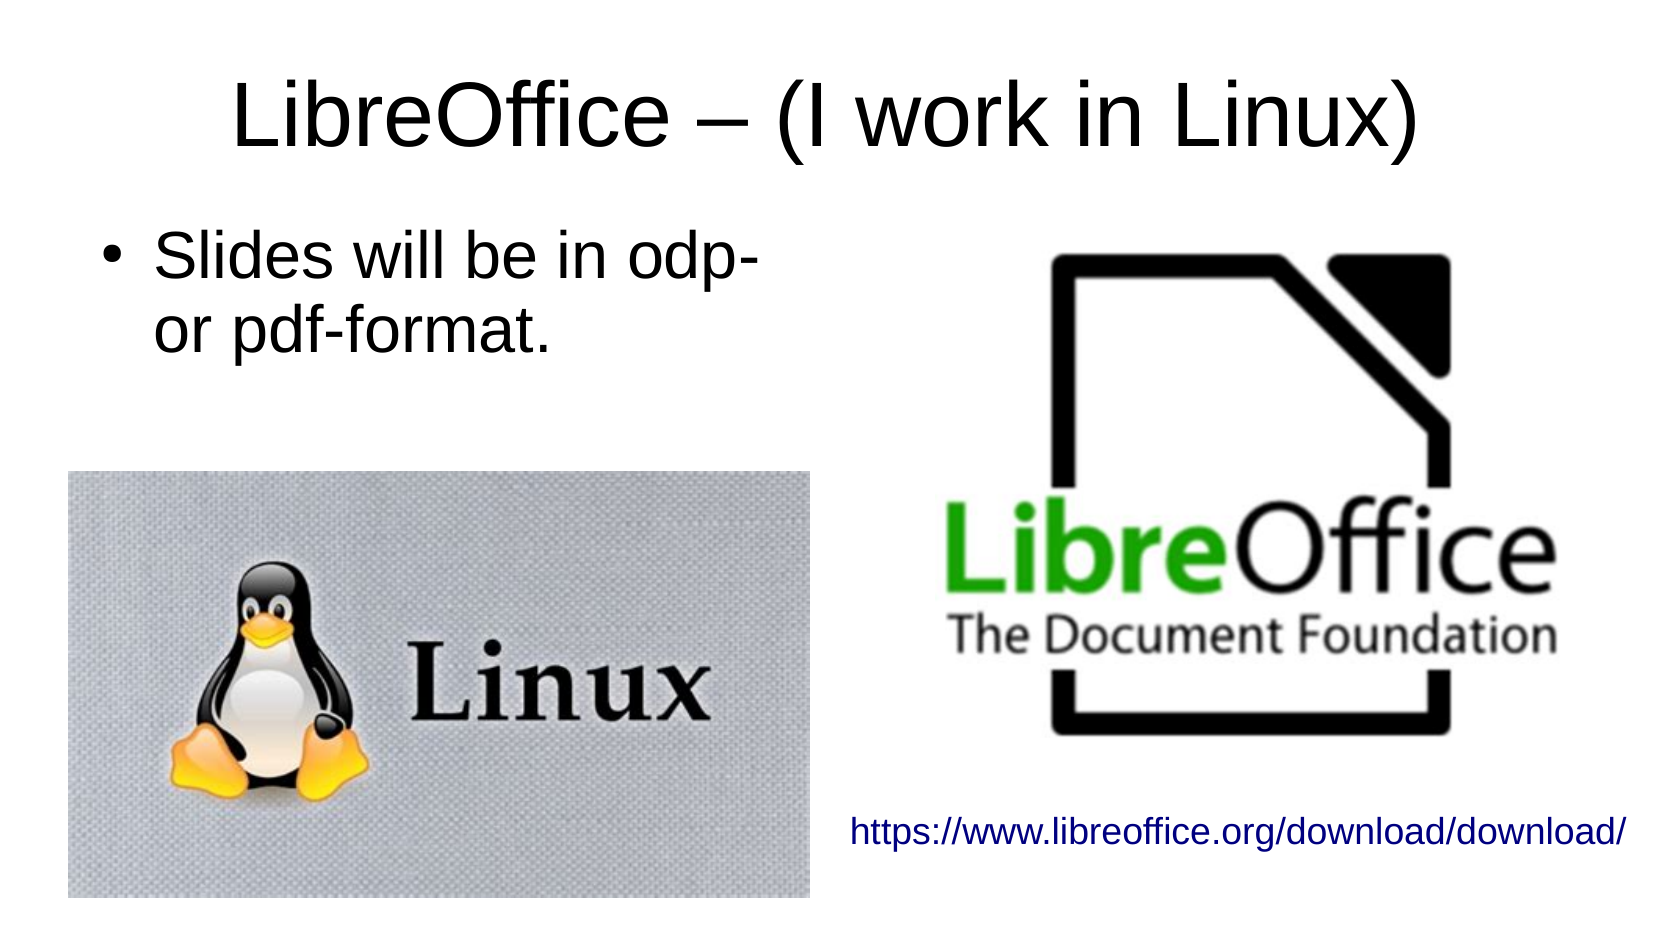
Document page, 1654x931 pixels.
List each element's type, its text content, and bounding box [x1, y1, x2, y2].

text_box https://www.libreoffice.org/download/download/ [835, 803, 1642, 861]
picture [68, 471, 810, 898]
title LibreOffice – (I work in Linux) [82, 37, 1571, 193]
list Slides will be in odp- or pdf-format. [82, 217, 809, 471]
picture [935, 177, 1562, 803]
